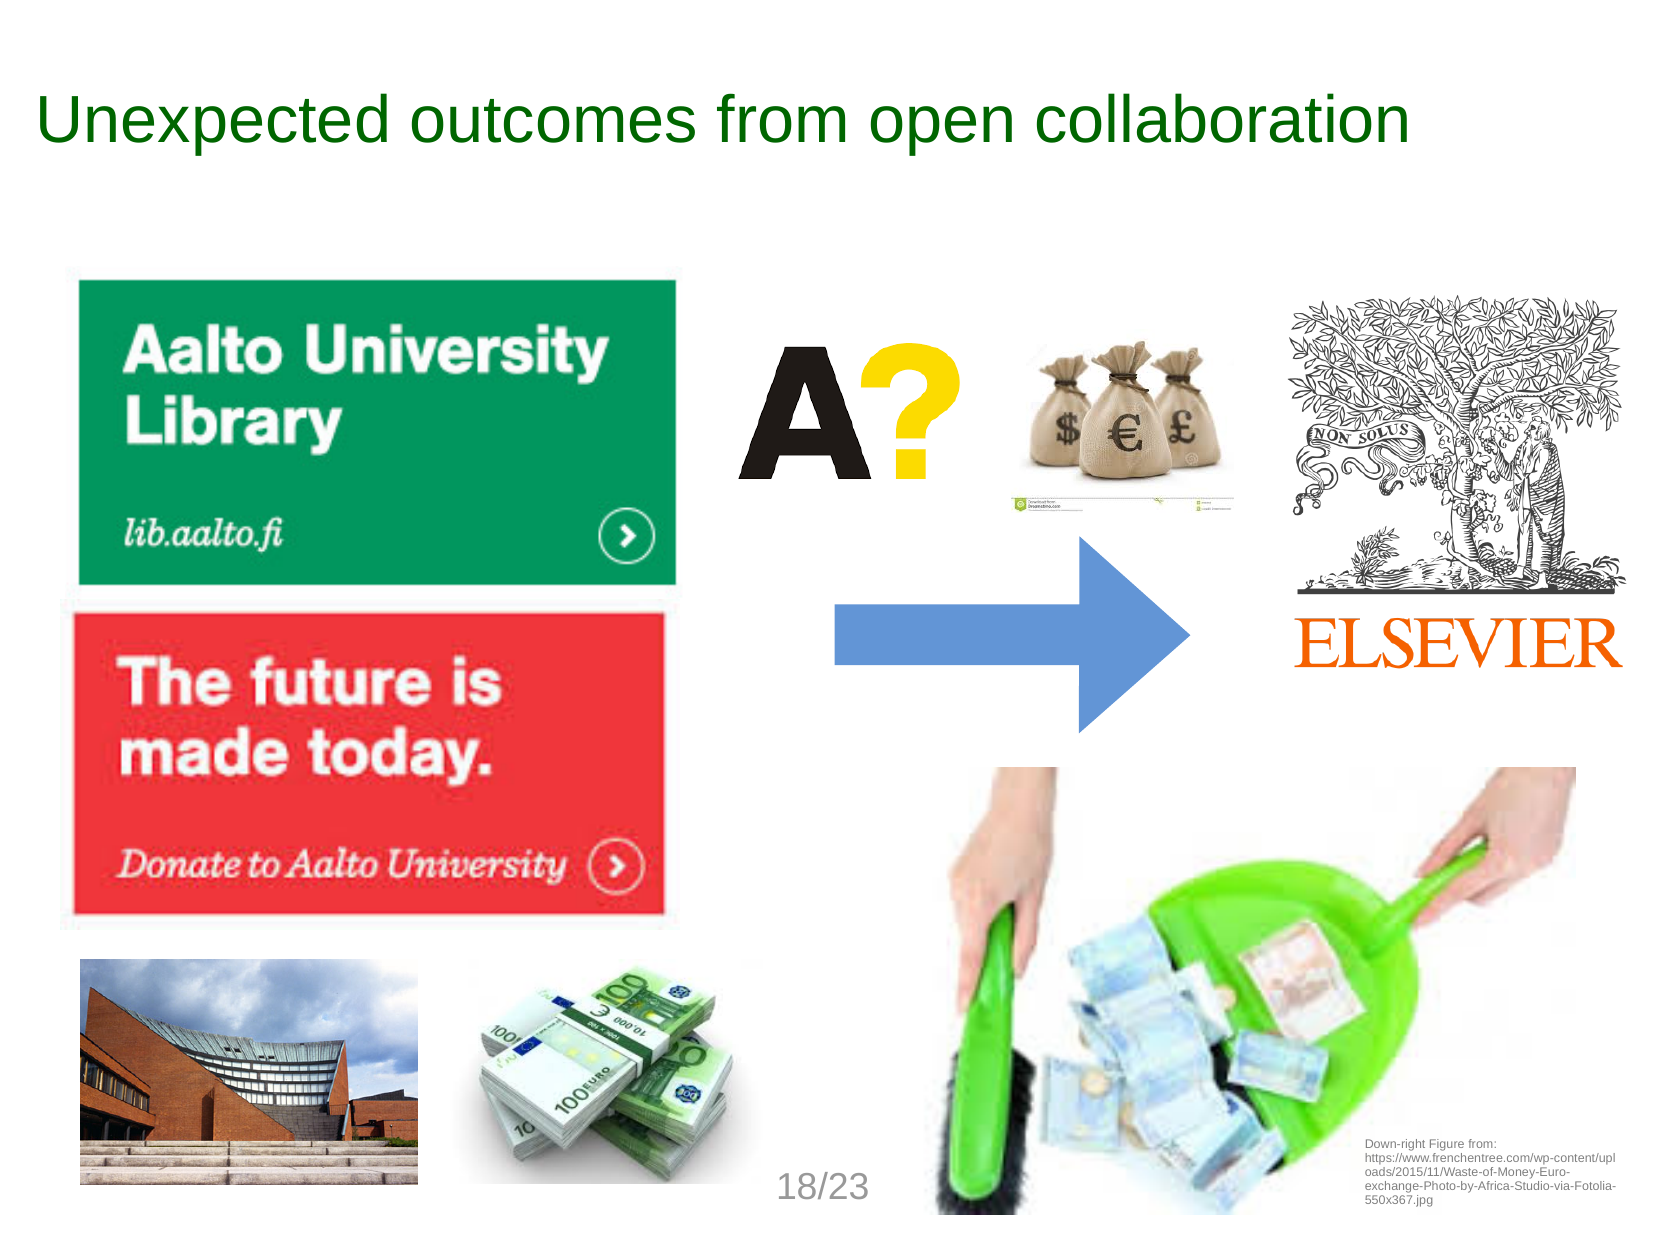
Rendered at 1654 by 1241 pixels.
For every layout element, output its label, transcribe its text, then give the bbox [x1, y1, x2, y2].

picture [60, 266, 691, 931]
picture [80, 959, 418, 1185]
picture [1277, 284, 1636, 678]
picture [450, 959, 763, 1184]
picture [903, 767, 1576, 1216]
picture [1011, 329, 1234, 513]
picture [825, 525, 1201, 745]
text_box Down-right Figure from: https://www.frenchentree.com/wp-content/uploads/2015/11/Waste-of-Money-Euro-exchange-Photo-by-Africa-Studio-via-Fotolia-550x367.jpg [1350, 1129, 1633, 1216]
title Unexpected outcomes from open collaboration [35, 44, 1624, 196]
text_box <number>/23 [761, 1157, 1014, 1229]
picture [724, 329, 973, 492]
